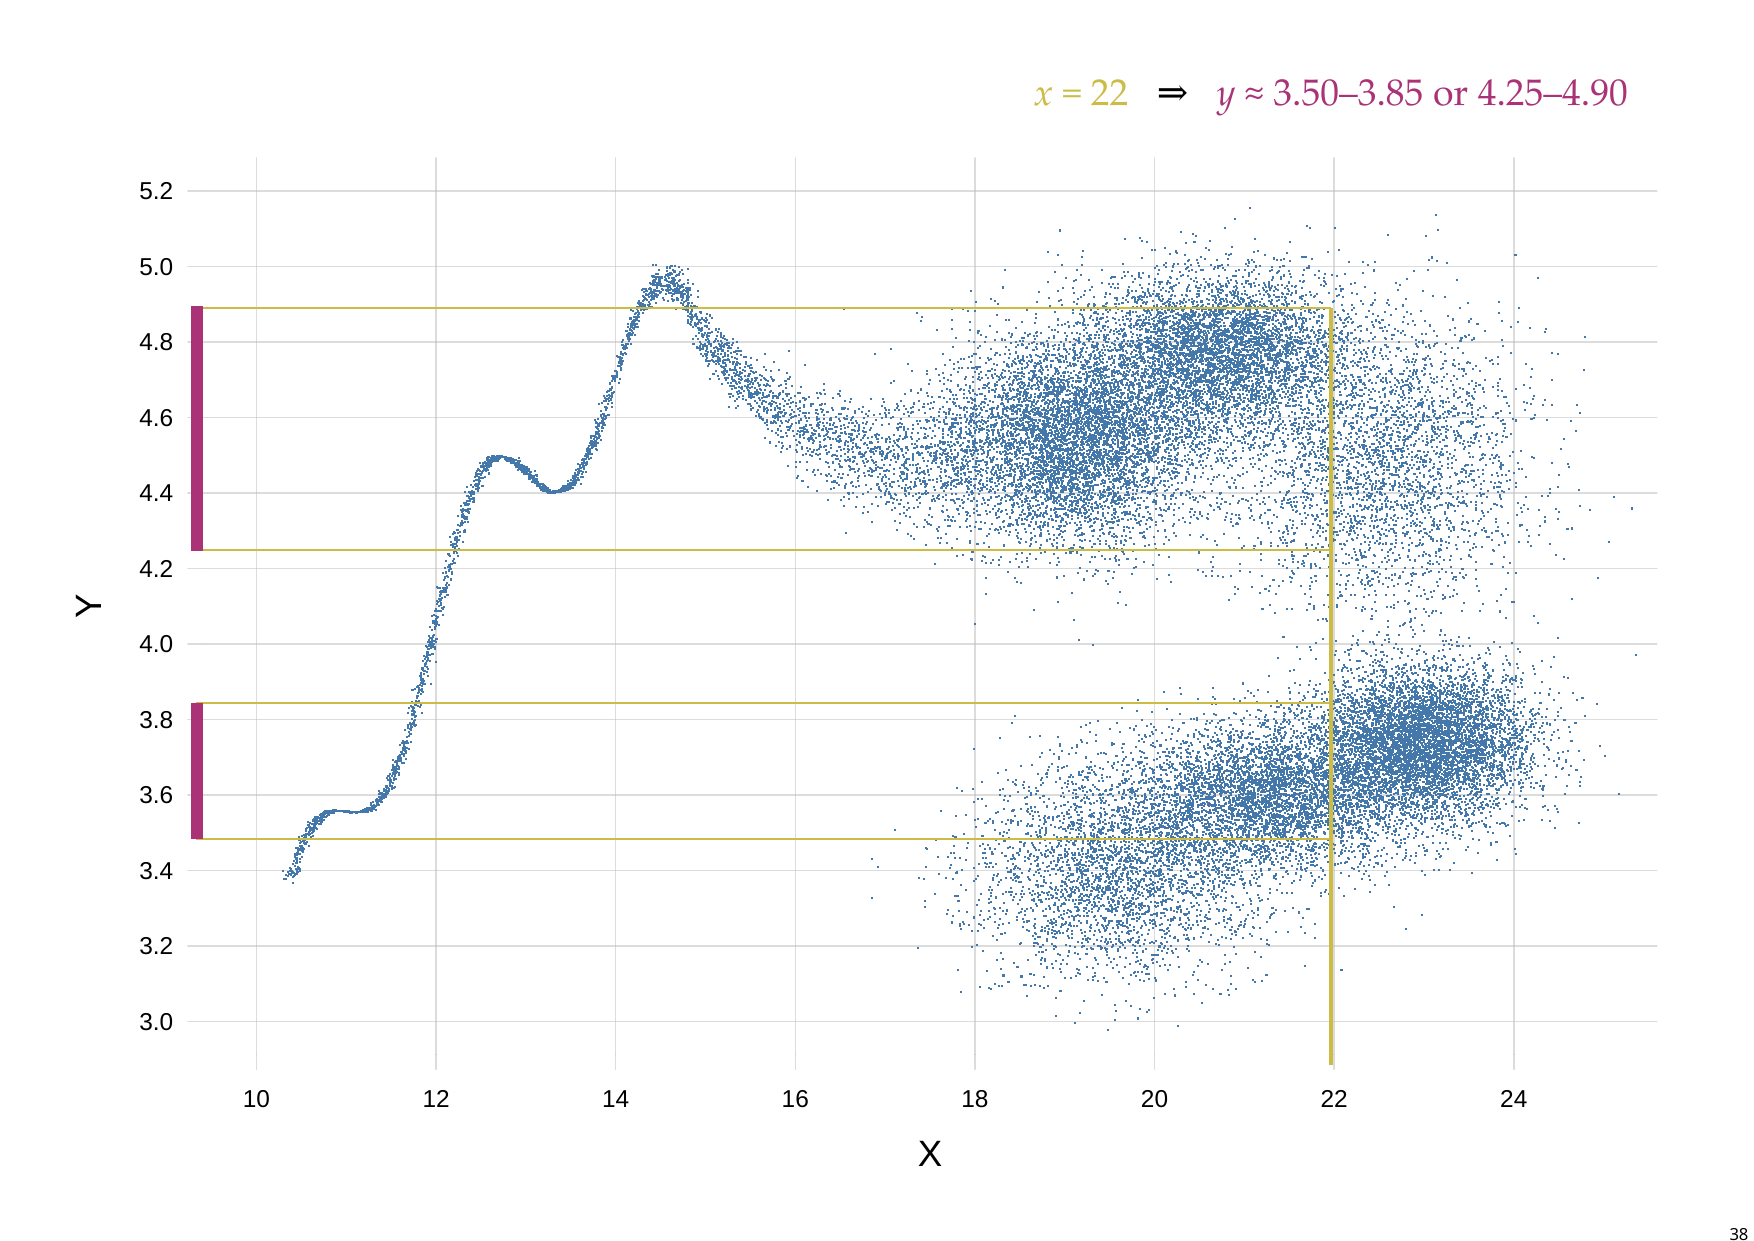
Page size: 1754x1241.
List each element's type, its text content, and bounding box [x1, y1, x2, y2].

picture [38, 4, 1751, 1216]
text_box x = 22 ⇒ y ≈ 3.50–3.85 or 4.25–4.90 [1019, 70, 1642, 140]
